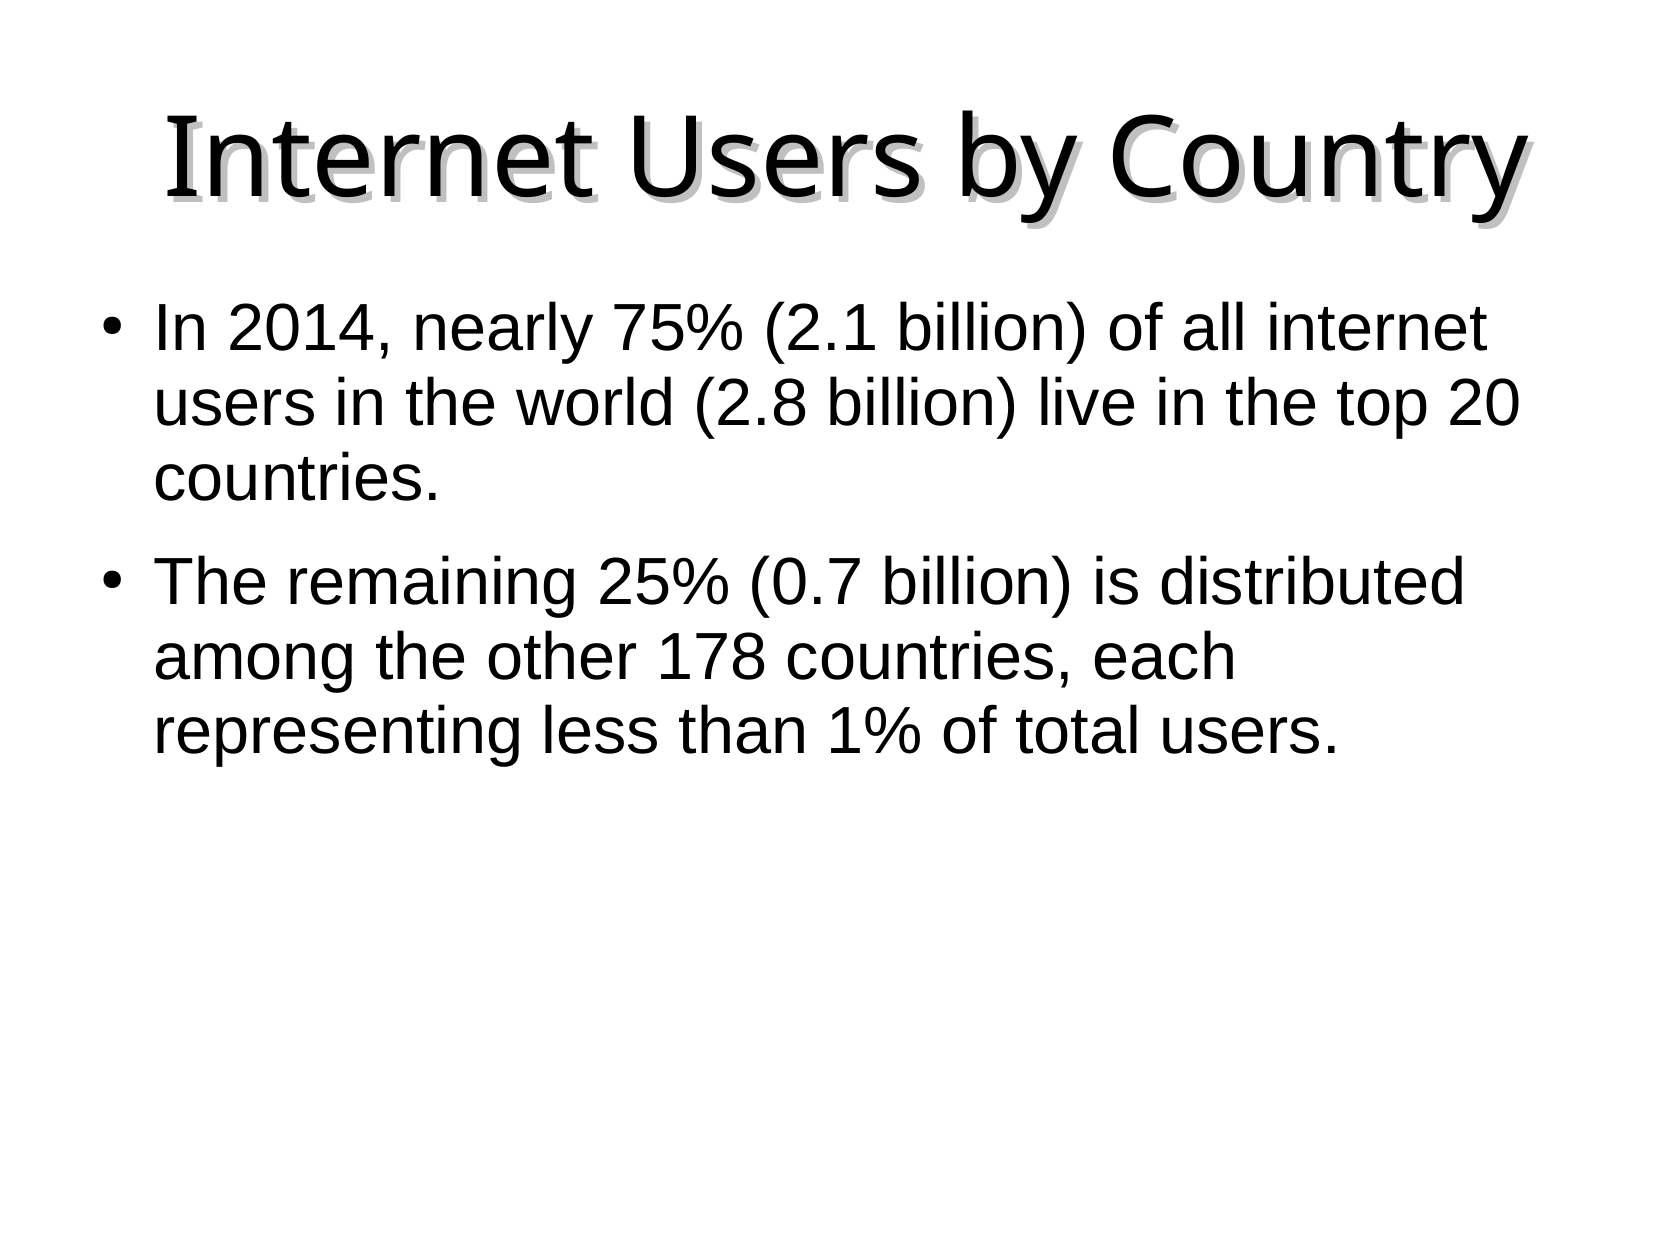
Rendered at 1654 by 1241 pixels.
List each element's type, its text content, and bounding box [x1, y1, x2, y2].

title Internet Users by Country [82, 49, 1571, 257]
list In 2014, nearly 75% (2.1 billion) of all internet users in the world (2.8 billion) live in the top 20 countries. The remaining 25% (0.7 billion) is distributed among the other 178 countries, each representing less than 1% of total users. [82, 290, 1571, 1010]
